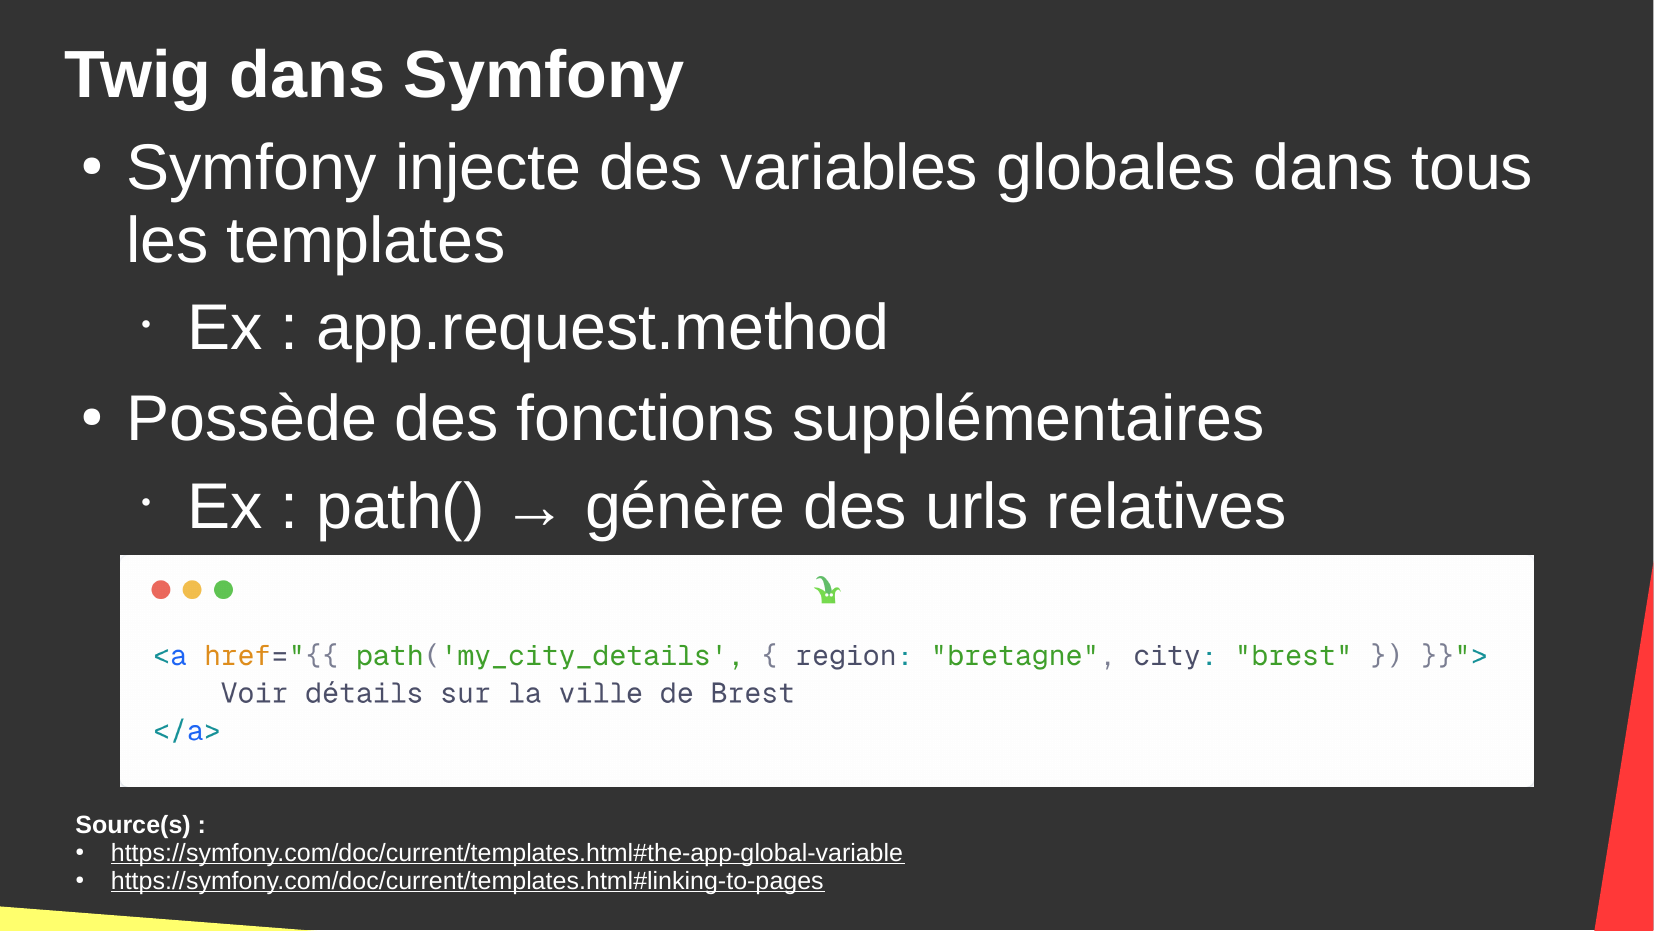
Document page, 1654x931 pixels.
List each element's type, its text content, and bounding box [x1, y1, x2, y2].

text_box Source(s) : https://symfony.com/doc/current/templates.html#the-app-global-variable https://symfony.com/doc/current/templates.html#linking-to-pages [60, 803, 1546, 903]
title Twig dans Symfony [64, 37, 1365, 113]
text_box [0, 906, 318, 931]
picture [120, 555, 1534, 787]
list Symfony injecte des variables globales dans tous les templates Ex : app.request.method Possède des fonctions supplémentaires Ex : path() → génère des urls relatives [65, 131, 1630, 544]
text_box [1594, 558, 1654, 931]
